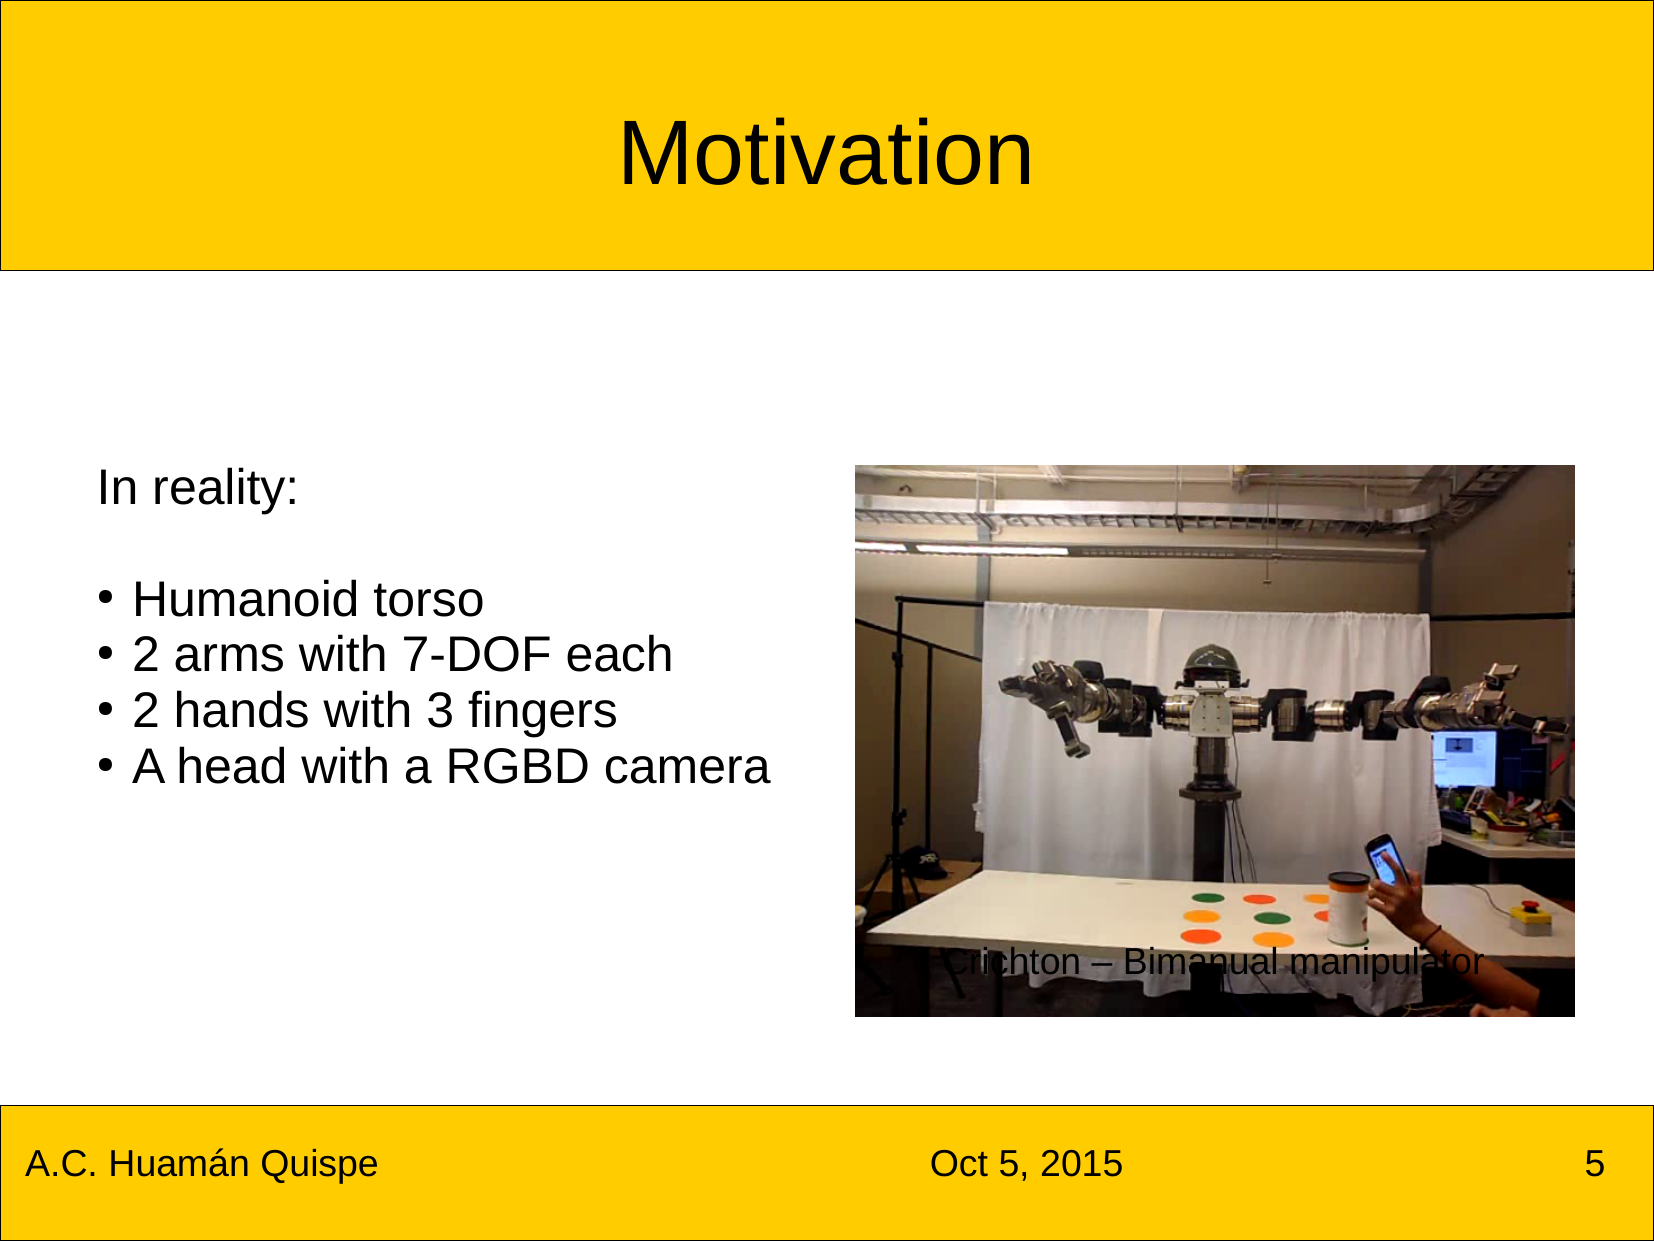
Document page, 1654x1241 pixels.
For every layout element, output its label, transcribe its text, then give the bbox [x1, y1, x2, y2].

title Motivation [82, 49, 1571, 257]
text_box Crichton – Bimanual manipulator [927, 933, 1500, 991]
text_box In reality: Humanoid torso 2 arms with 7-DOF each 2 hands with 3 fingers A head with a RGBD camera [81, 452, 800, 858]
text_box [855, 465, 1576, 1018]
